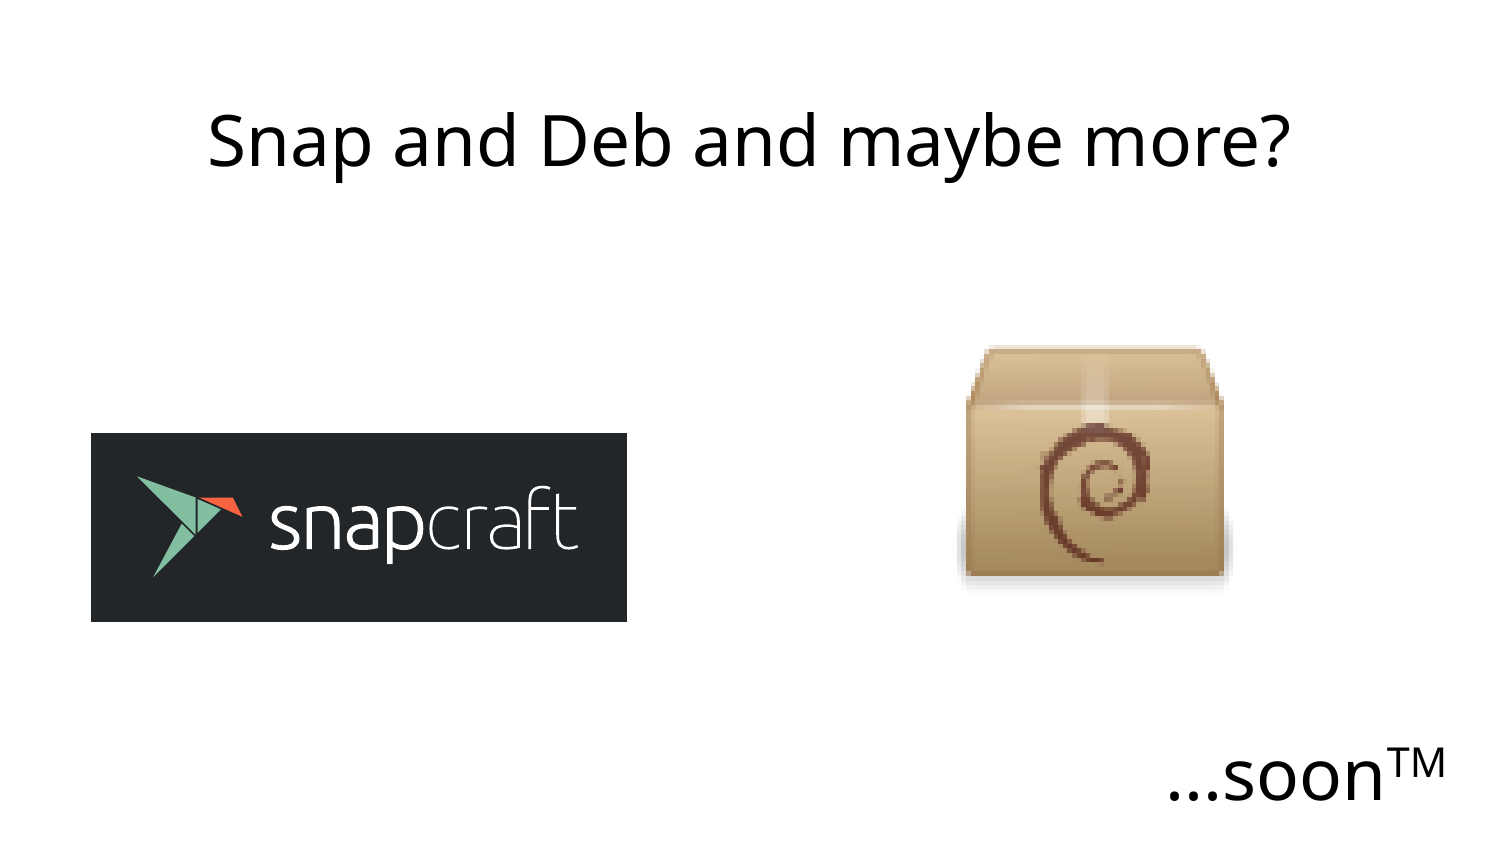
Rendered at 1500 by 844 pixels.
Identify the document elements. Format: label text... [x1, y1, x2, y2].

title ...soonTM [1140, 720, 1474, 826]
title Snap and Deb and maybe more? [75, 44, 1425, 233]
picture [132, 472, 581, 584]
picture [948, 299, 1243, 595]
text_box [91, 433, 627, 622]
